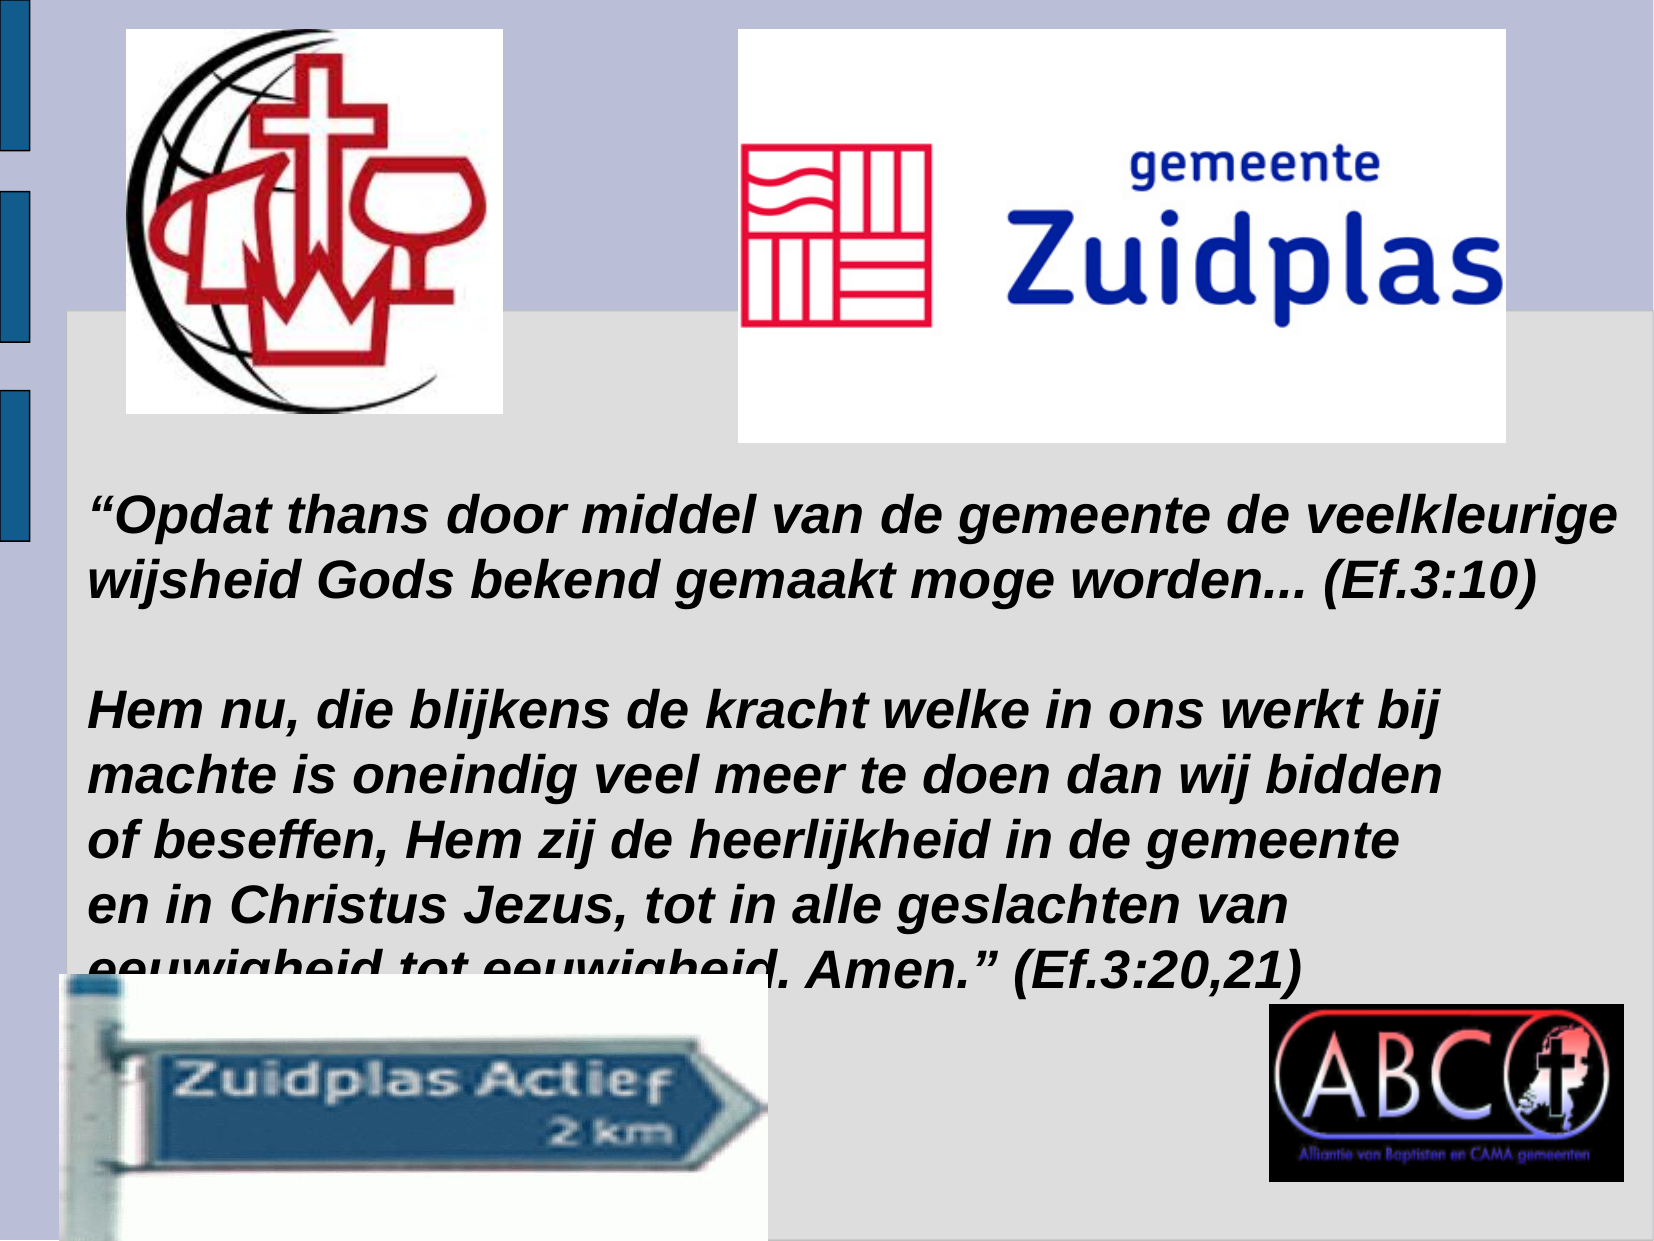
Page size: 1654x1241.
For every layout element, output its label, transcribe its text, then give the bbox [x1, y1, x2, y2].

picture [126, 29, 503, 414]
picture [59, 974, 768, 1241]
text_box “Opdat thans door middel van de gemeente de veelkleurige wijsheid Gods bekend gemaakt moge worden... (Ef.3:10) Hem nu, die blijkens de kracht welke in ons werkt bij machte is oneindig veel meer te doen dan wij bidden of beseffen, Hem zij de heerlijkheid in de gemeente en in Christus Jezus, tot in alle geslachten van eeuwigheid tot eeuwigheid. Amen.” (Ef.3:20,21) [72, 471, 1654, 916]
picture [1269, 1004, 1624, 1182]
picture [738, 29, 1506, 443]
